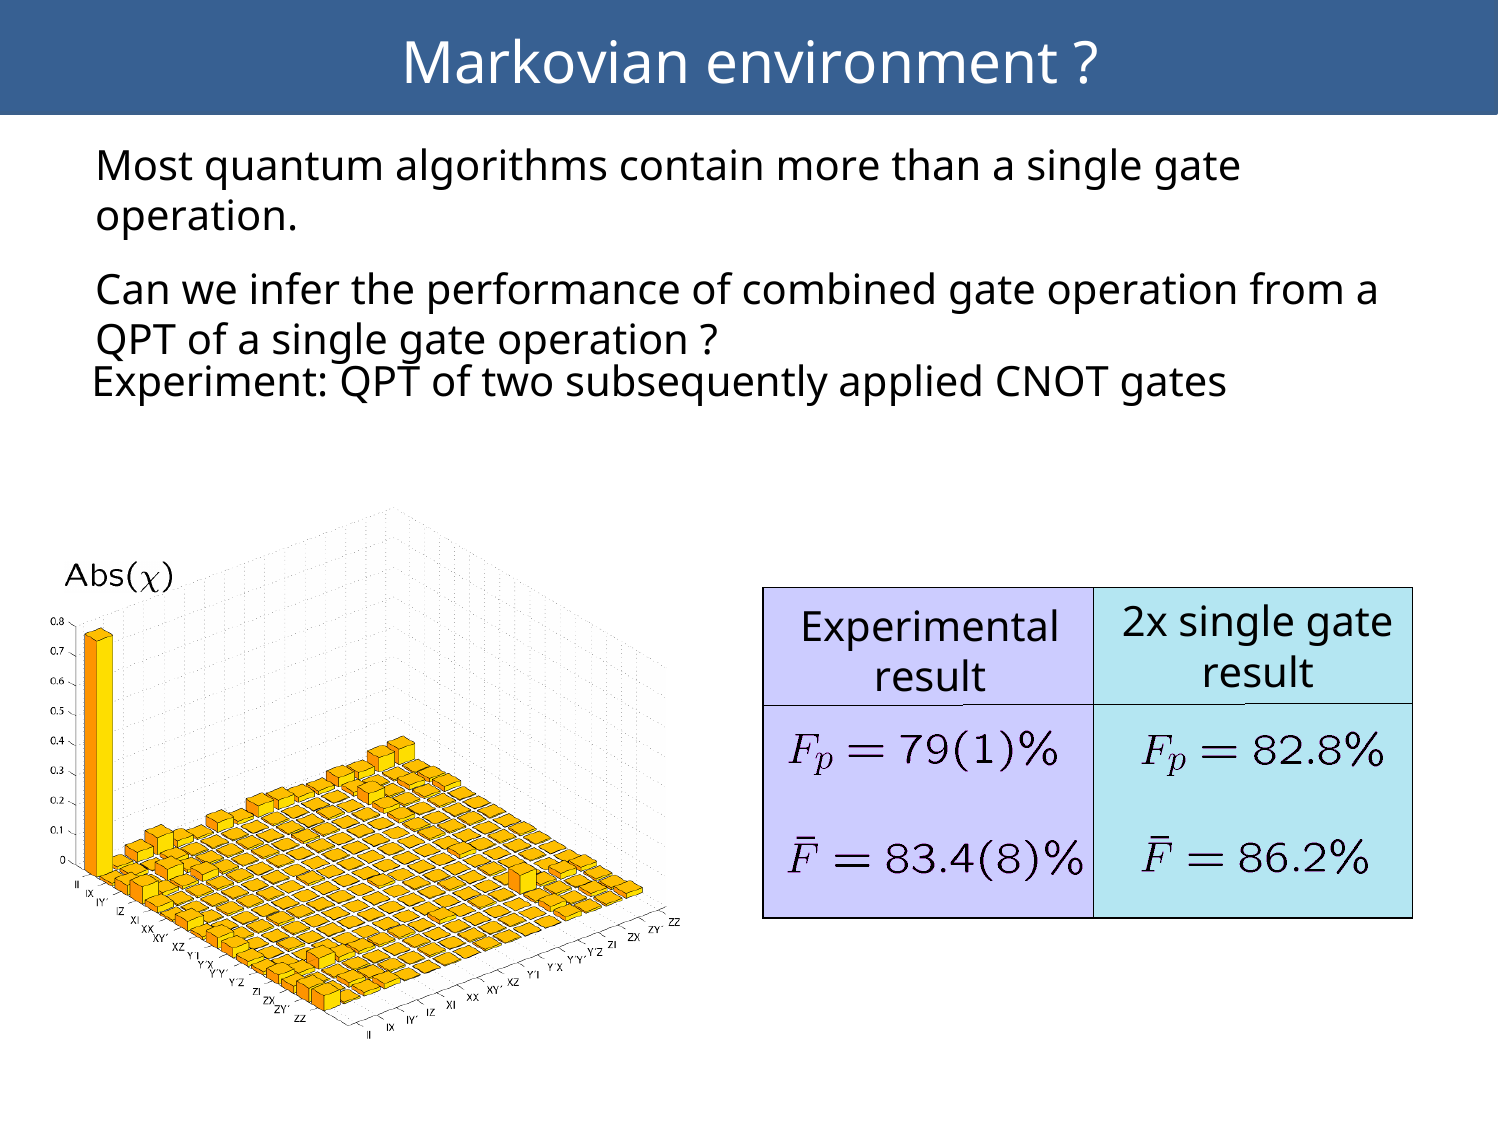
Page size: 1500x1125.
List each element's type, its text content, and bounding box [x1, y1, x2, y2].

picture [1140, 730, 1384, 777]
picture [787, 729, 1057, 776]
text_box 2x single gate result [1107, 587, 1409, 704]
text_box Most quantum algorithms contain more than a single gate operation. Can we infer the performance of combined gate operation from a QPT of a single gate operation ? [80, 131, 1424, 371]
text_box [762, 587, 1107, 705]
text_box Experiment: QPT of two subsequently applied CNOT gates [76, 347, 1367, 413]
text_box [762, 704, 1413, 919]
picture [50, 507, 680, 1041]
text_box Experimental result [785, 592, 1075, 709]
text_box [1409, 587, 1413, 703]
picture [1140, 834, 1368, 875]
picture [786, 835, 1083, 882]
text_box Markovian environment ? [46, 17, 1454, 103]
